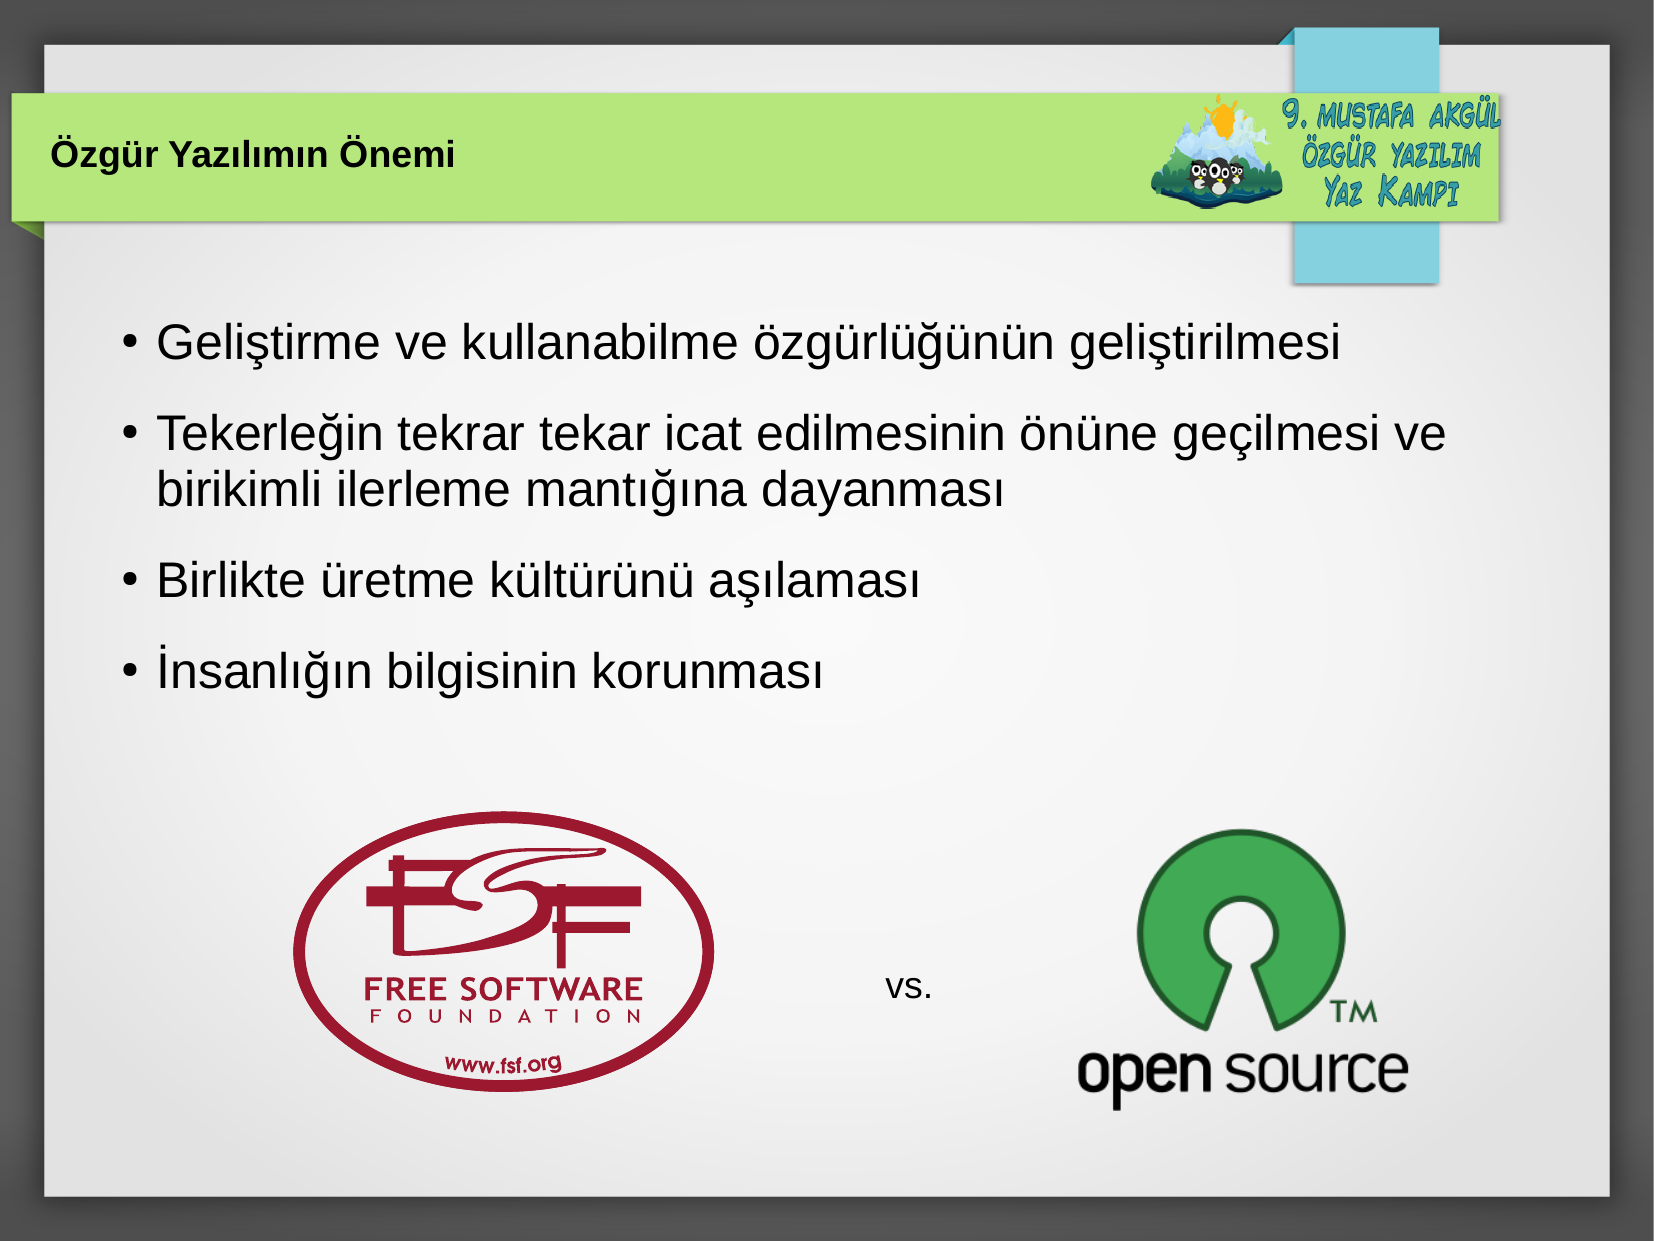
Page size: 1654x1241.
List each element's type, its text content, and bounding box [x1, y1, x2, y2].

picture [0, 0, 1654, 1241]
text_box vs. [862, 956, 957, 1033]
text_box Özgür Yazılımın Önemi [35, 126, 1151, 202]
text_box Geliştirme ve kullanabilme özgürlüğünün geliştirilmesi Tekerleğin tekrar tekar icat edilmesinin önüne geçilmesi ve birikimli ilerleme mantığına dayanması Birlikte üretme kültürünü aşılaması İnsanlığın bilgisinin korunması [106, 307, 1536, 841]
